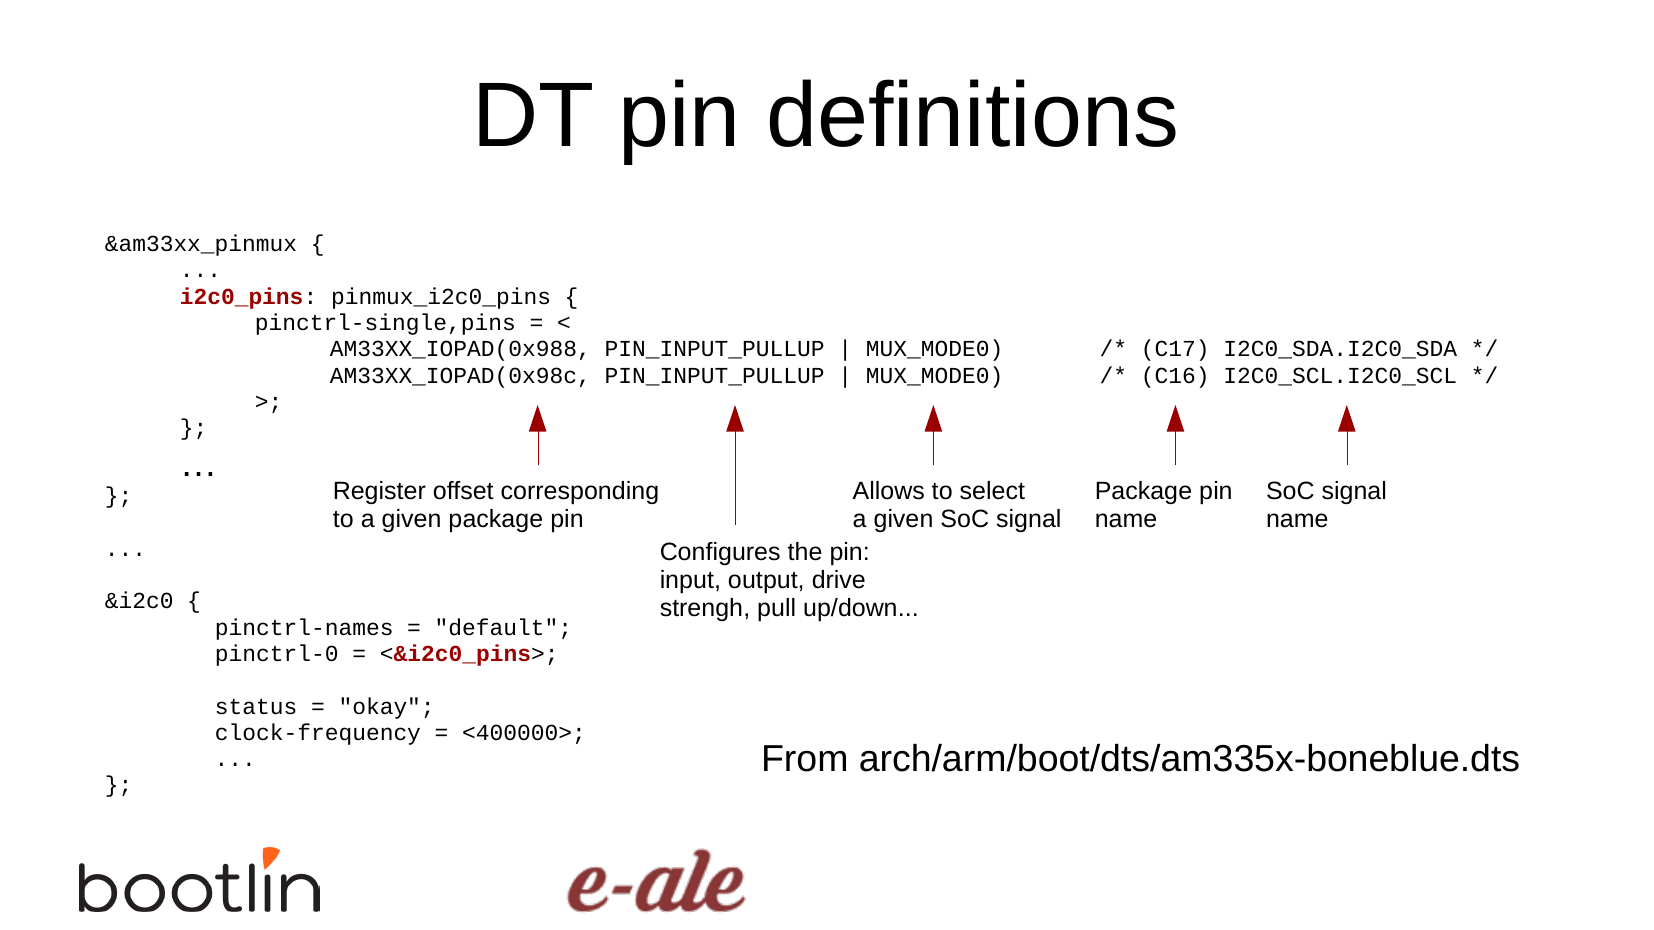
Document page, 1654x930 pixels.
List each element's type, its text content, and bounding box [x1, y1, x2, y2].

text_box Allows to select a given SoC signal [837, 469, 1077, 541]
picture [565, 847, 749, 915]
text_box Package pin name [1080, 469, 1251, 541]
text_box &am33xx_pinmux { ... i2c0_pins: pinmux_i2c0_pins { pinctrl-single,pins = < AM33XX_IOPAD(0x988, PIN_INPUT_PULLUP | MUX_MODE0) /* (C17) I2C0_SDA.I2C0_SDA */ AM33XX_IOPAD(0x98c, PIN_INPUT_PULLUP | MUX_MODE0) /* (C16) I2C0_SCL.I2C0_SCL */ >; }; … }; ... &i2c0 { pinctrl-names = "default"; pinctrl-0 = <&i2c0_pins>; status = "okay"; clock-frequency = <400000>; ... }; [90, 225, 1621, 808]
text_box From arch/arm/boot/dts/am335x-boneblue.dts [746, 730, 1632, 788]
picture [79, 847, 320, 912]
text_box Register offset corresponding to a given package pin [318, 469, 676, 541]
text_box Configures the pin: input, output, drive strengh, pull up/down... [645, 530, 935, 629]
text_box SoC signal name [1251, 469, 1436, 541]
title DT pin definitions [82, 37, 1571, 193]
